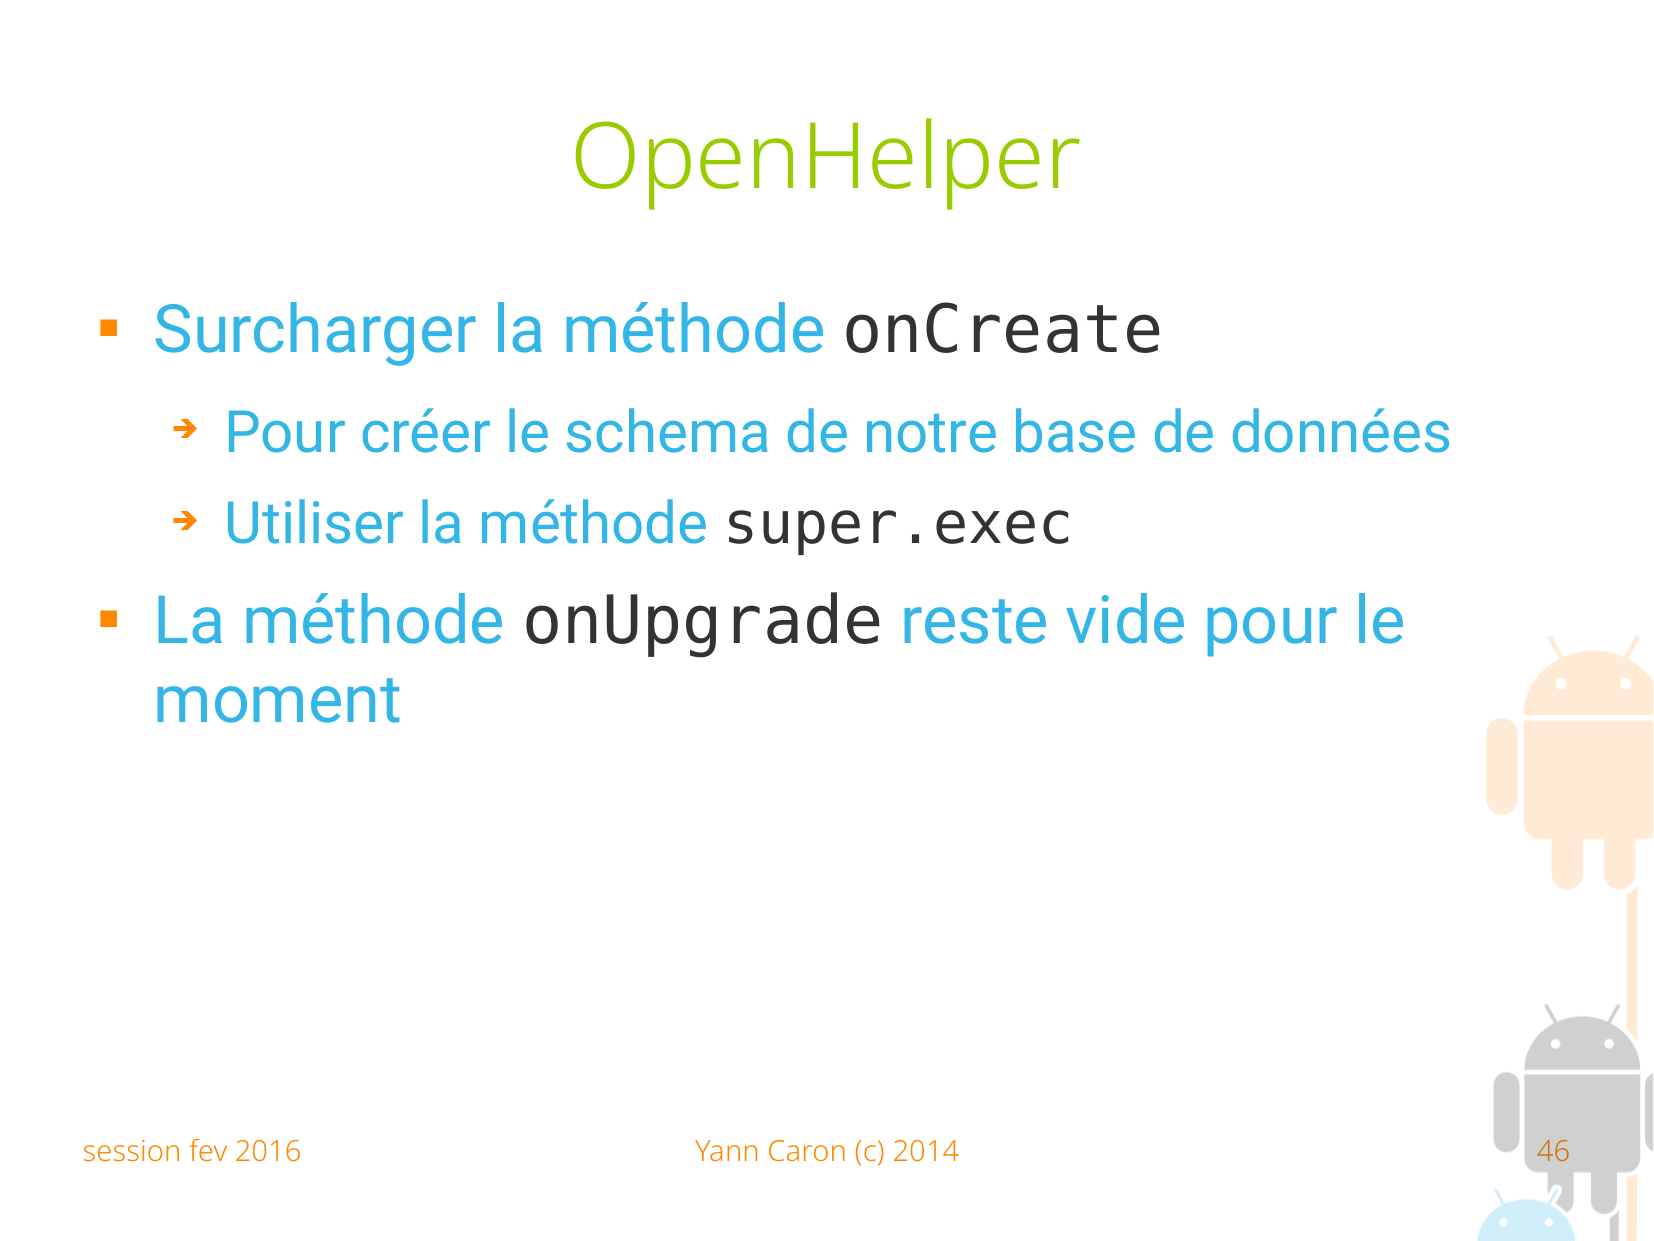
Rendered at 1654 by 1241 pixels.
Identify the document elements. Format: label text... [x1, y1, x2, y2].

title OpenHelper [82, 49, 1571, 257]
list Surcharger la méthode onCreate Pour créer le schema de notre base de données Utiliser la méthode super.exec La méthode onUpgrade reste vide pour le moment [82, 290, 1571, 1010]
picture [240, 423, 1654, 1241]
